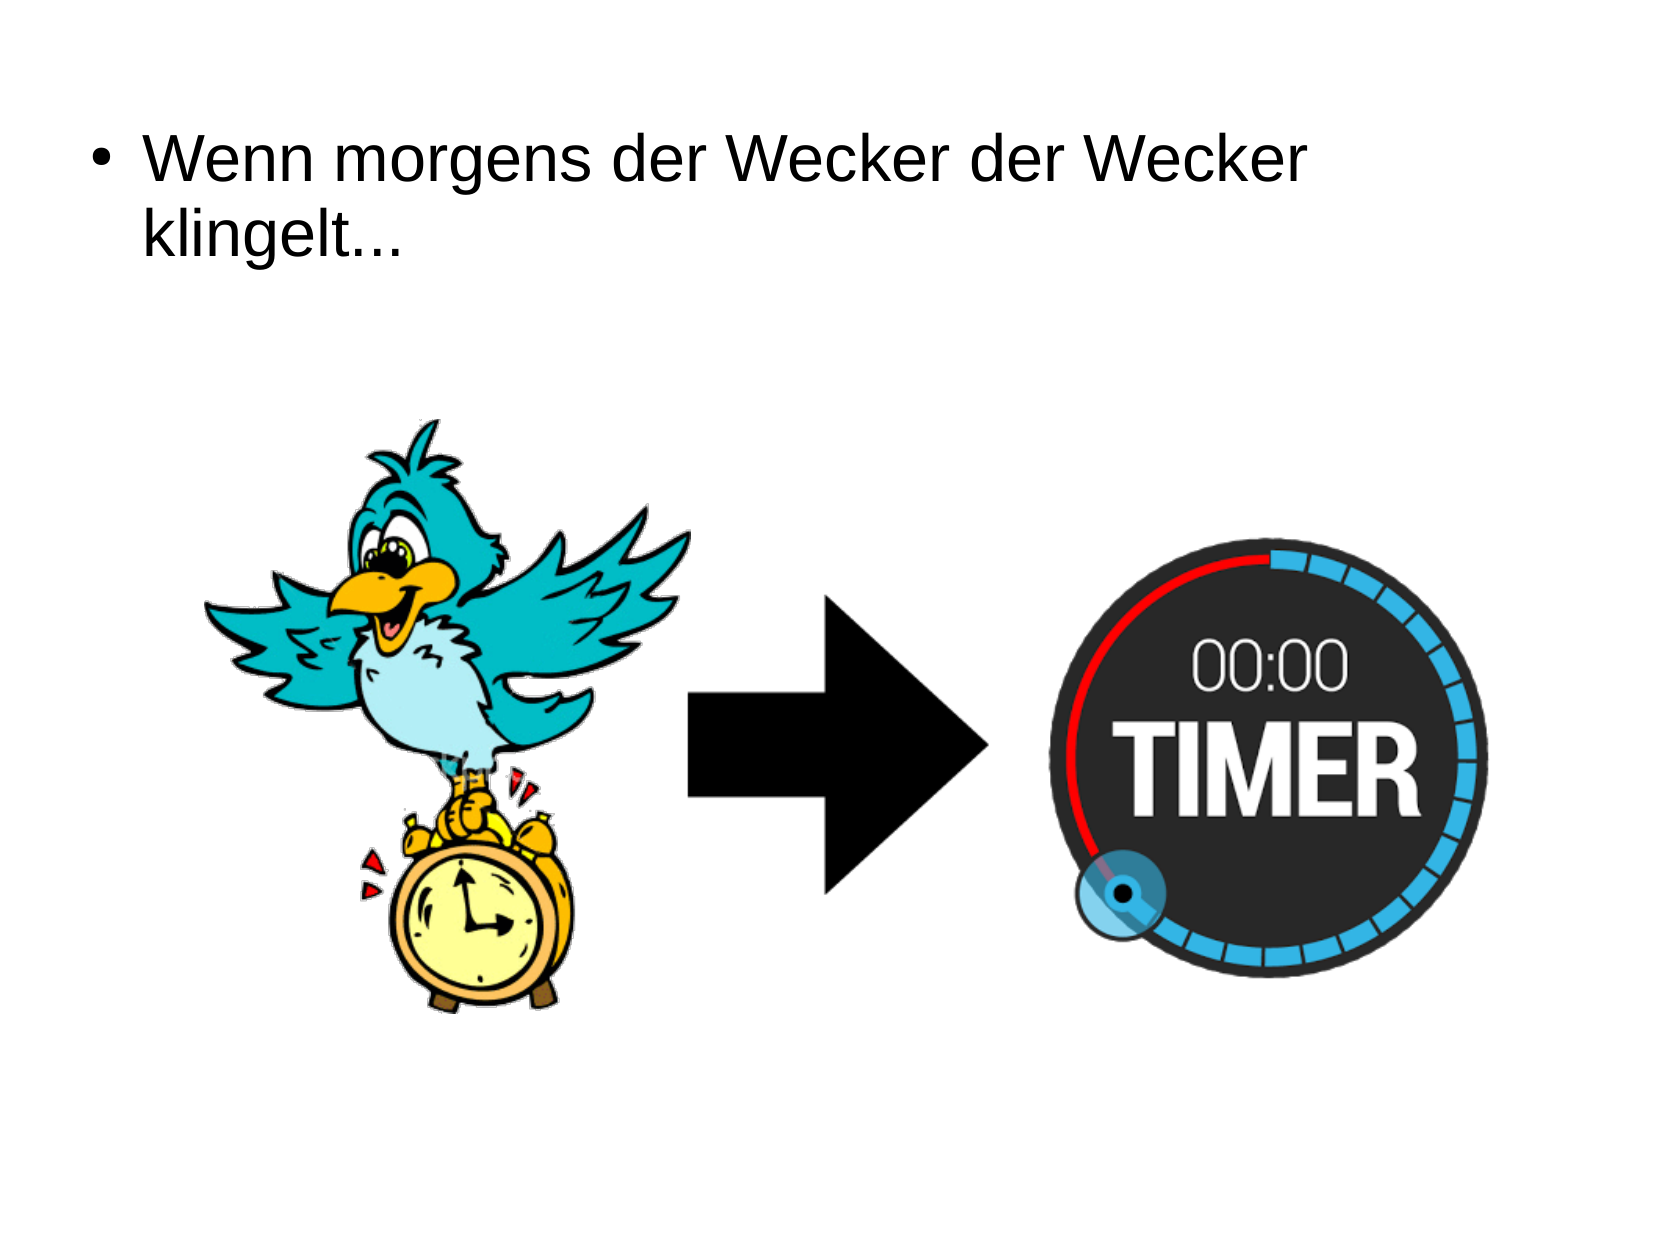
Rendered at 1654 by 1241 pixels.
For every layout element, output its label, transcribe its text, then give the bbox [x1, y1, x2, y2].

list Wenn morgens der Wecker der Wecker klingelt... [71, 120, 1561, 841]
picture [204, 419, 1504, 1014]
